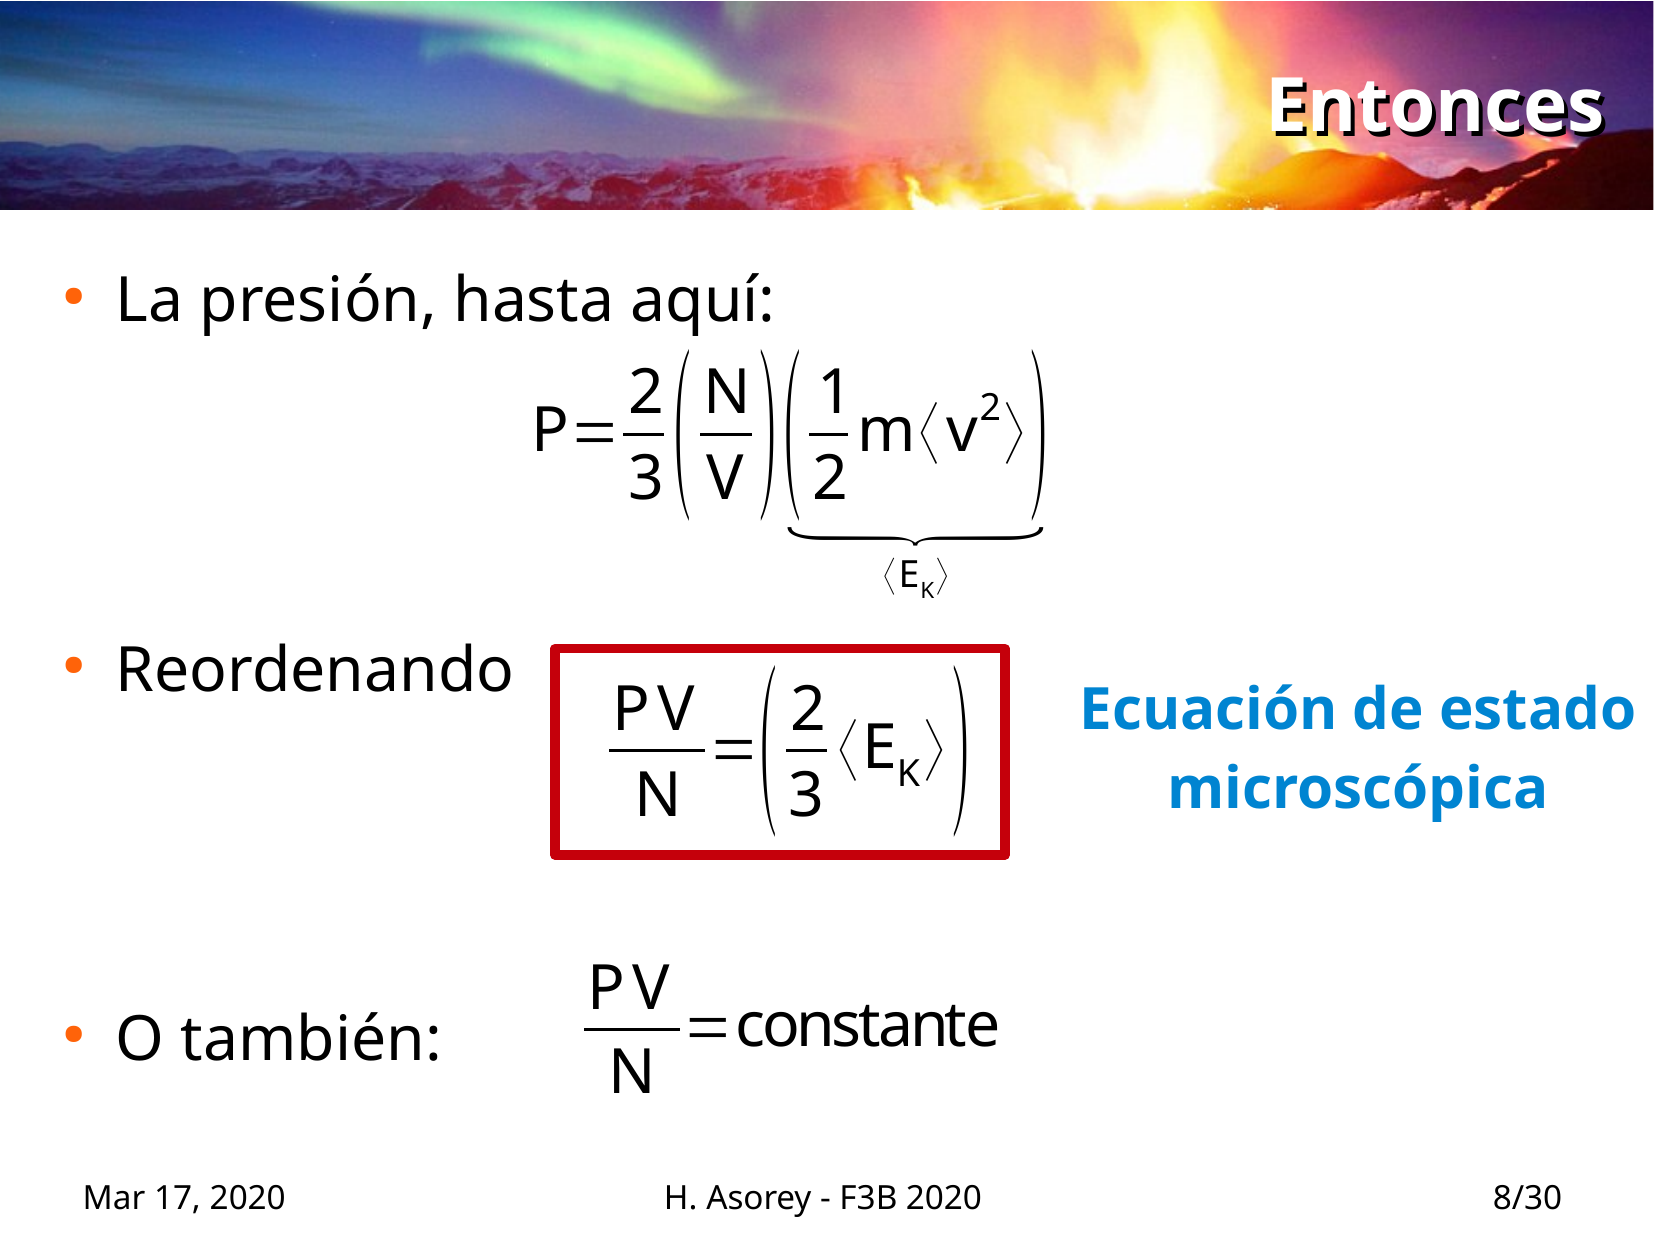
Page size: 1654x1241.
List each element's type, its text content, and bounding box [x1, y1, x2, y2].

chart [525, 345, 1057, 604]
text_box Ecuación de estado microscópica [1065, 660, 1579, 817]
title Entonces [45, 15, 1606, 191]
picture [0, 1, 1654, 210]
chart [600, 661, 978, 841]
list La presión, hasta aquí: Reordenando O también: [45, 255, 1606, 1156]
chart [574, 948, 1006, 1111]
